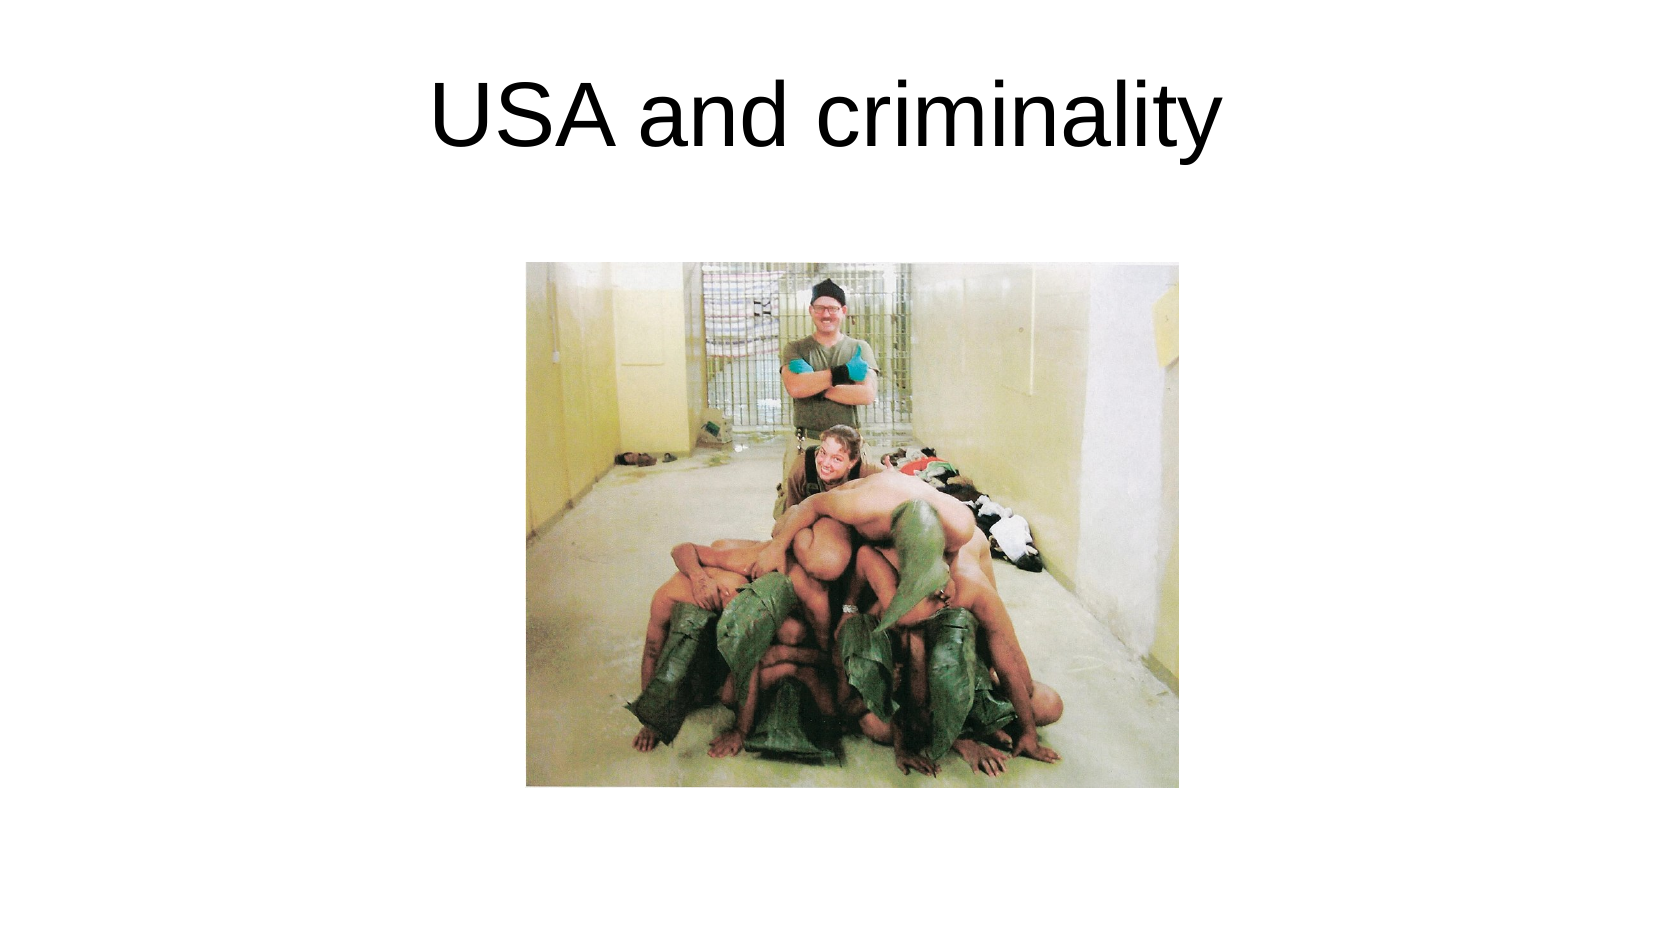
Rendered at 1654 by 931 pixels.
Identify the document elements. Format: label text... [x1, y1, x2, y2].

title USA and criminality [82, 37, 1571, 193]
picture [525, 262, 1179, 788]
